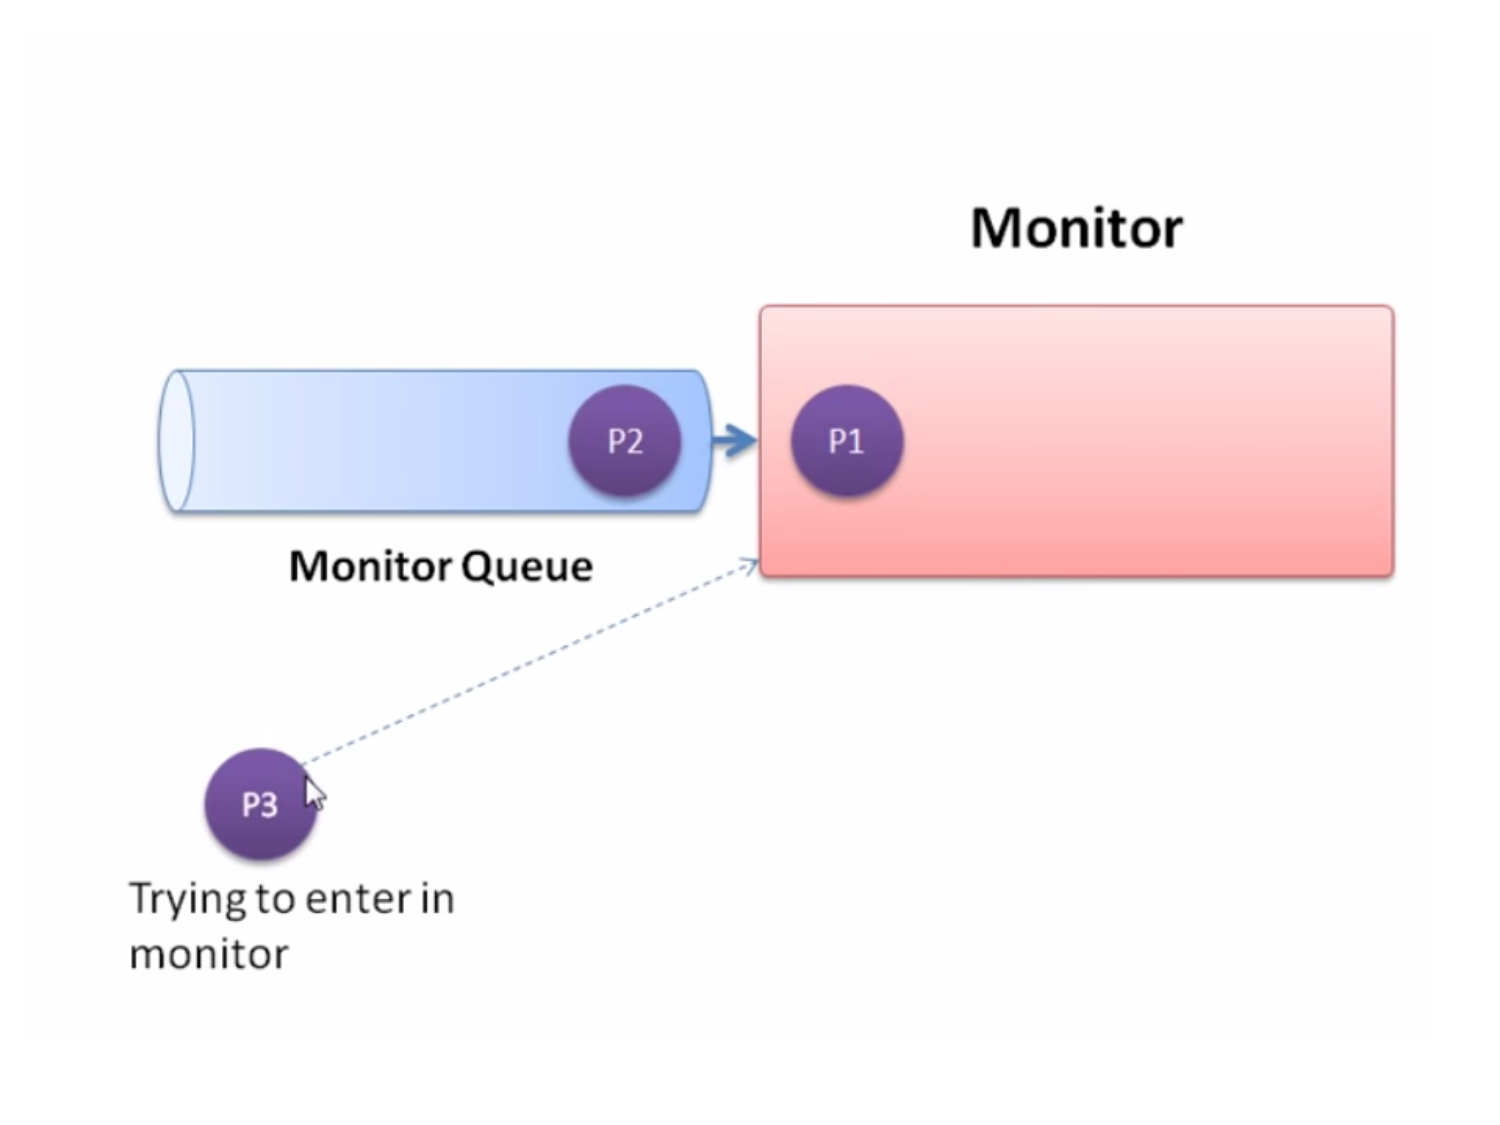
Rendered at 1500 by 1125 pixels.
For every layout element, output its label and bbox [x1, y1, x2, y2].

picture [27, 36, 1430, 1040]
